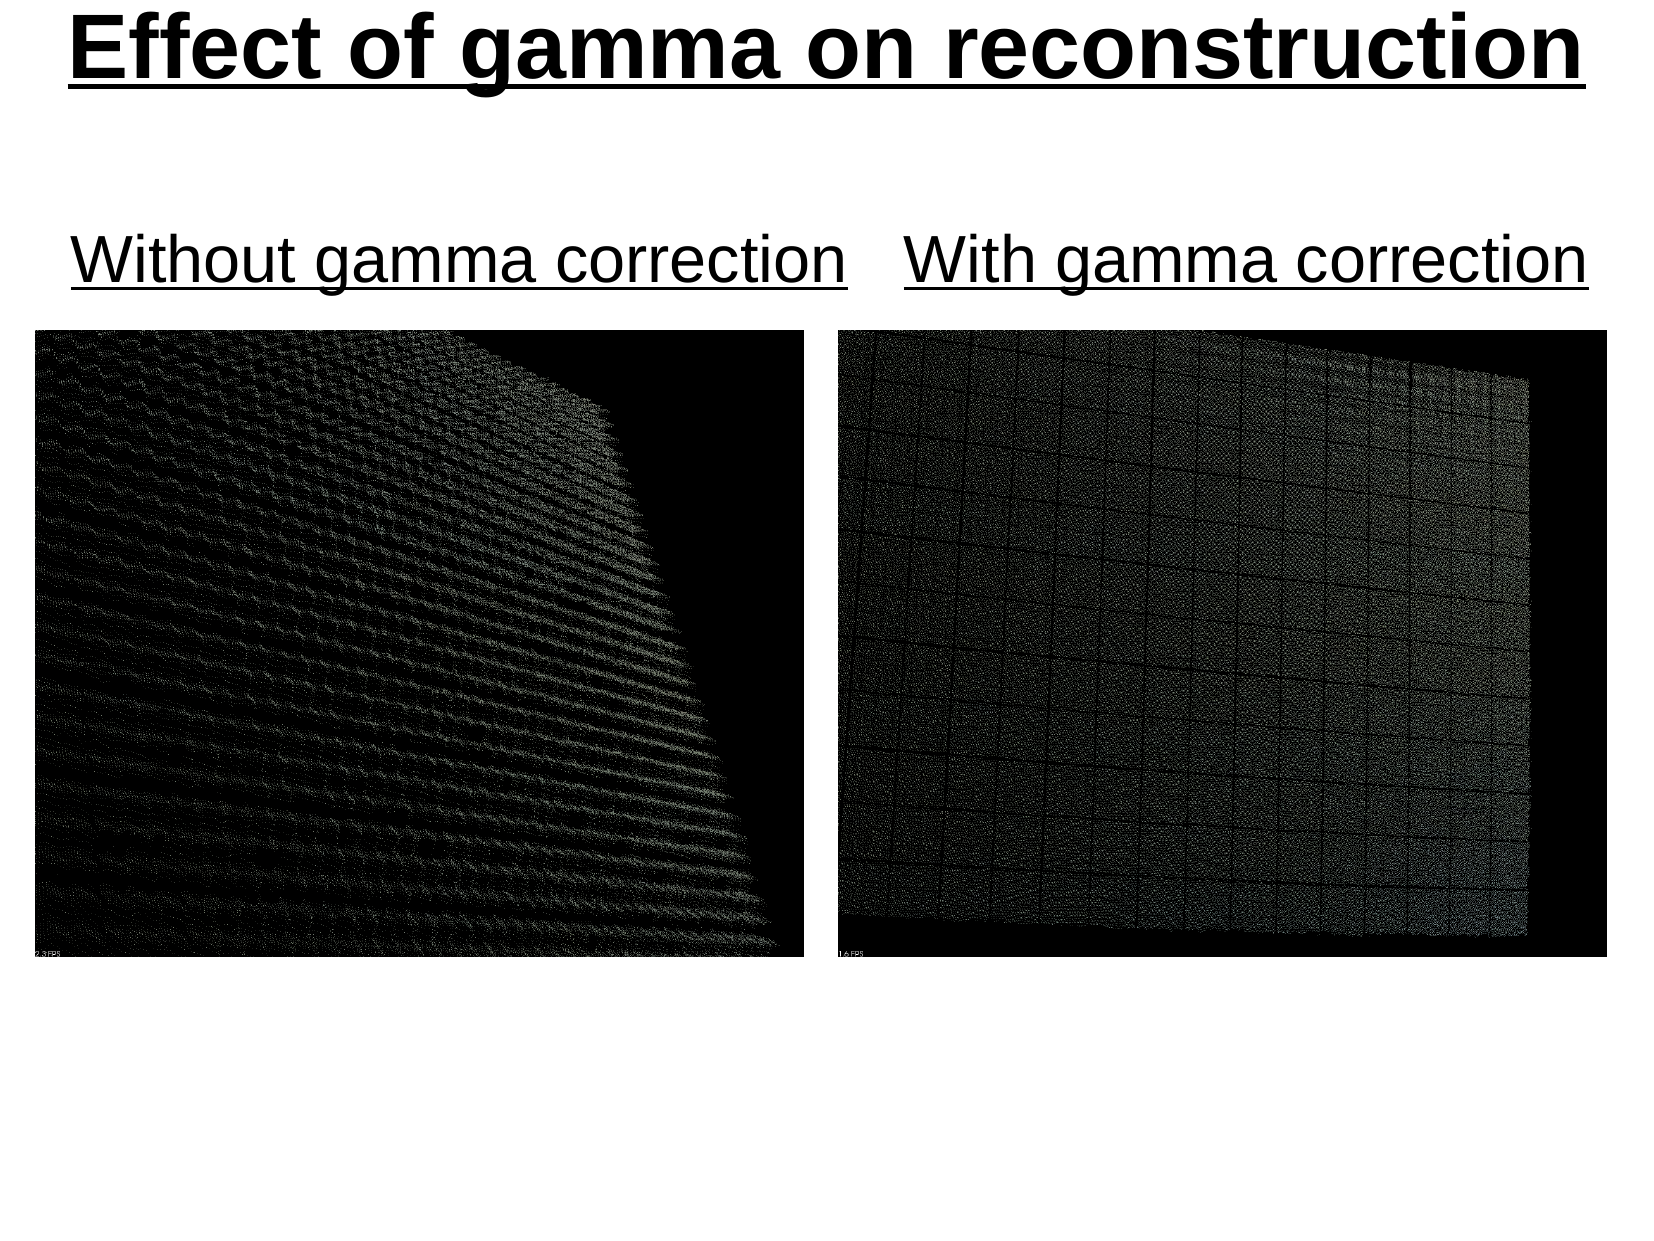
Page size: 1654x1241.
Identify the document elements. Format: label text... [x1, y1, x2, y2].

picture [35, 330, 804, 957]
picture [838, 330, 1607, 957]
title Effect of gamma on reconstruction [0, 0, 1654, 99]
list Without gamma correction With gamma correction [0, 118, 1654, 1241]
